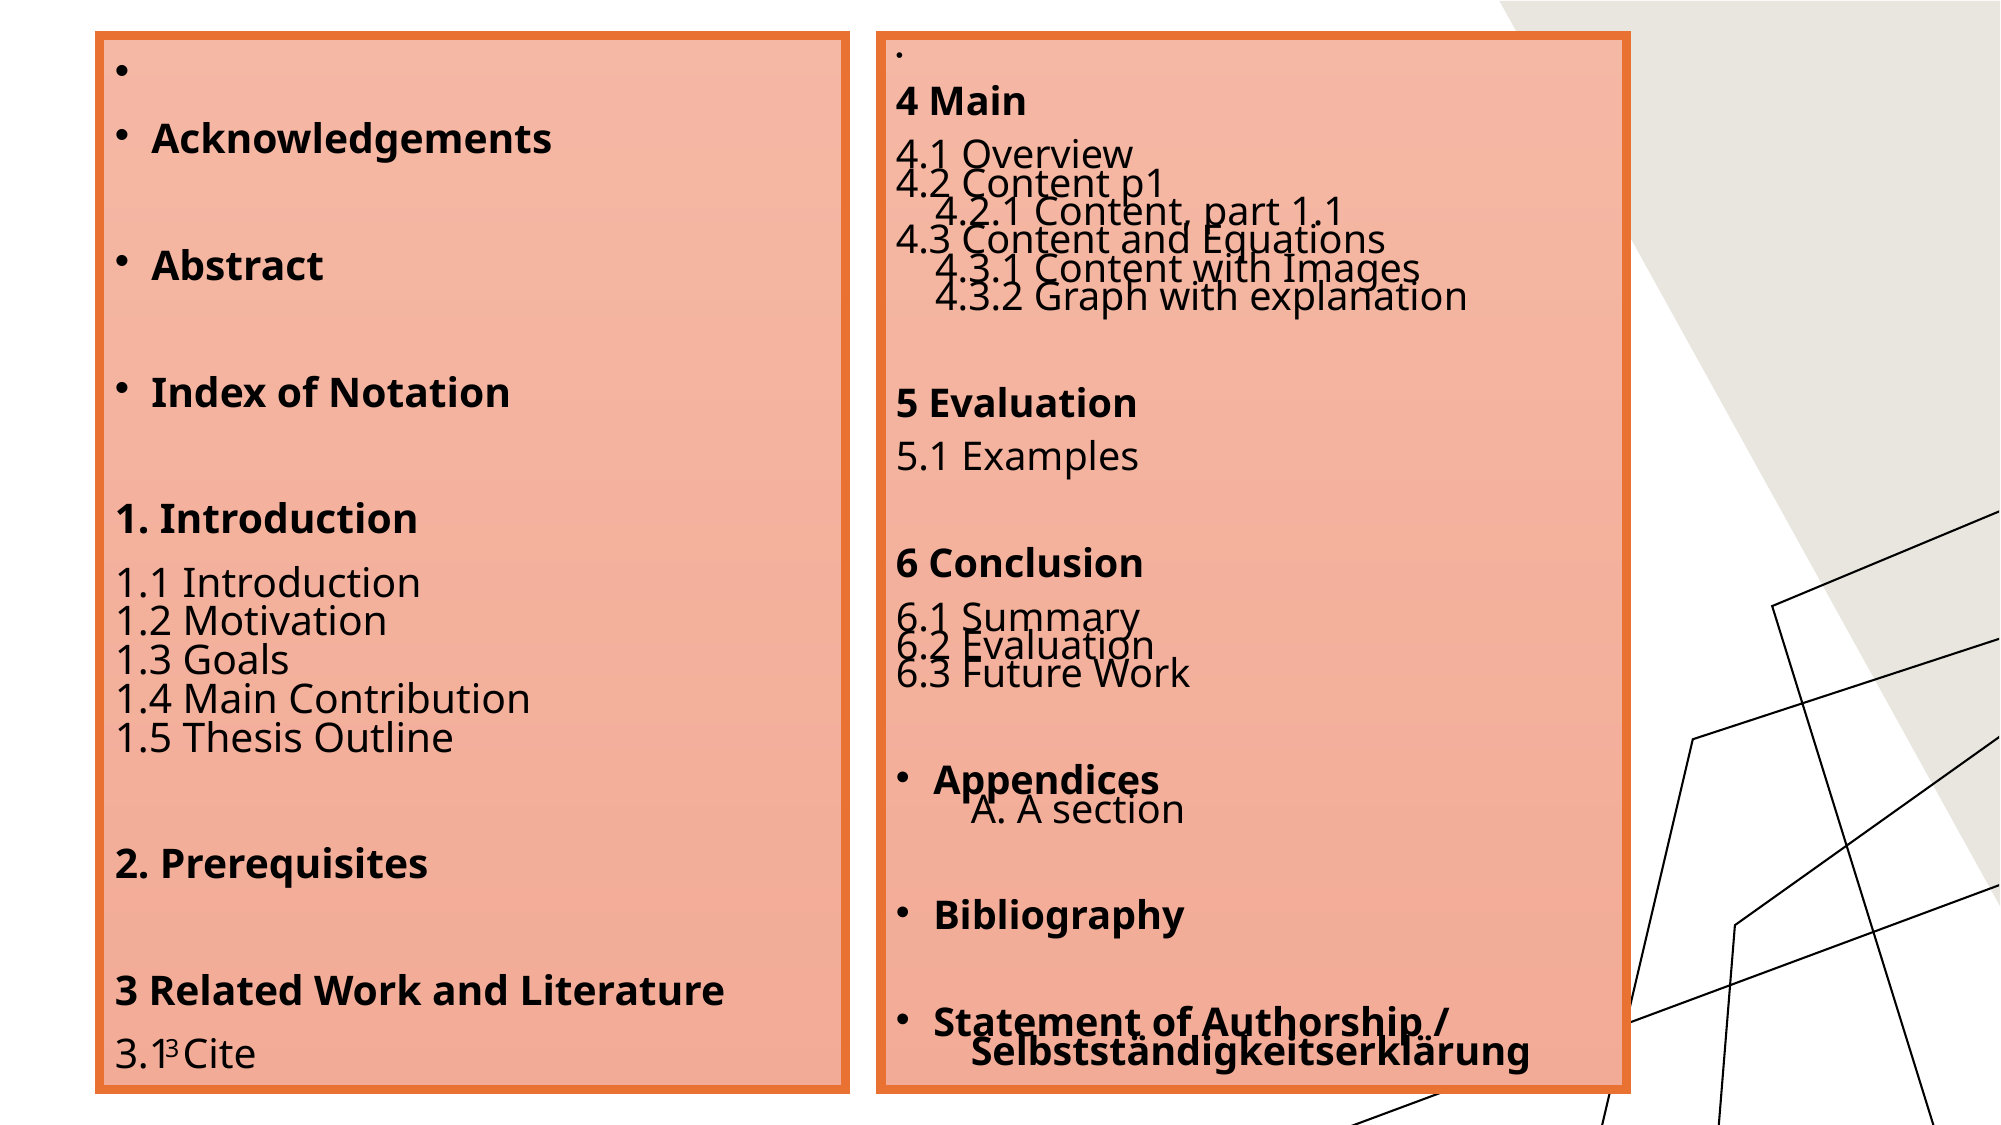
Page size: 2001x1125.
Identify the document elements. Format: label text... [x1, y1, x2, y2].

list Acknowledgements Abstract Index of Notation 1. Introduction 1.1 Introduction 1.2 Motivation 1.3 Goals 1.4 Main Contribution 1.5 Thesis Outline 2. Prerequisites 3 Related Work and Literature 3.1 Cite [99, 35, 846, 1090]
text_box [150, 1024, 254, 1074]
text_box 4 Main 4.1 Overview 4.2 Content p1 4.2.1 Content, part 1.1 4.3 Content and Equations 4.3.1 Content with Images 4.3.2 Graph with explanation 5 Evaluation 5.1 Examples 6 Conclusion 6.1 Summary 6.2 Evaluation 6.3 Future Work Appendices A. A section Bibliography Statement of Authorship / Selbstständigkeitserklärung [880, 35, 1627, 1090]
